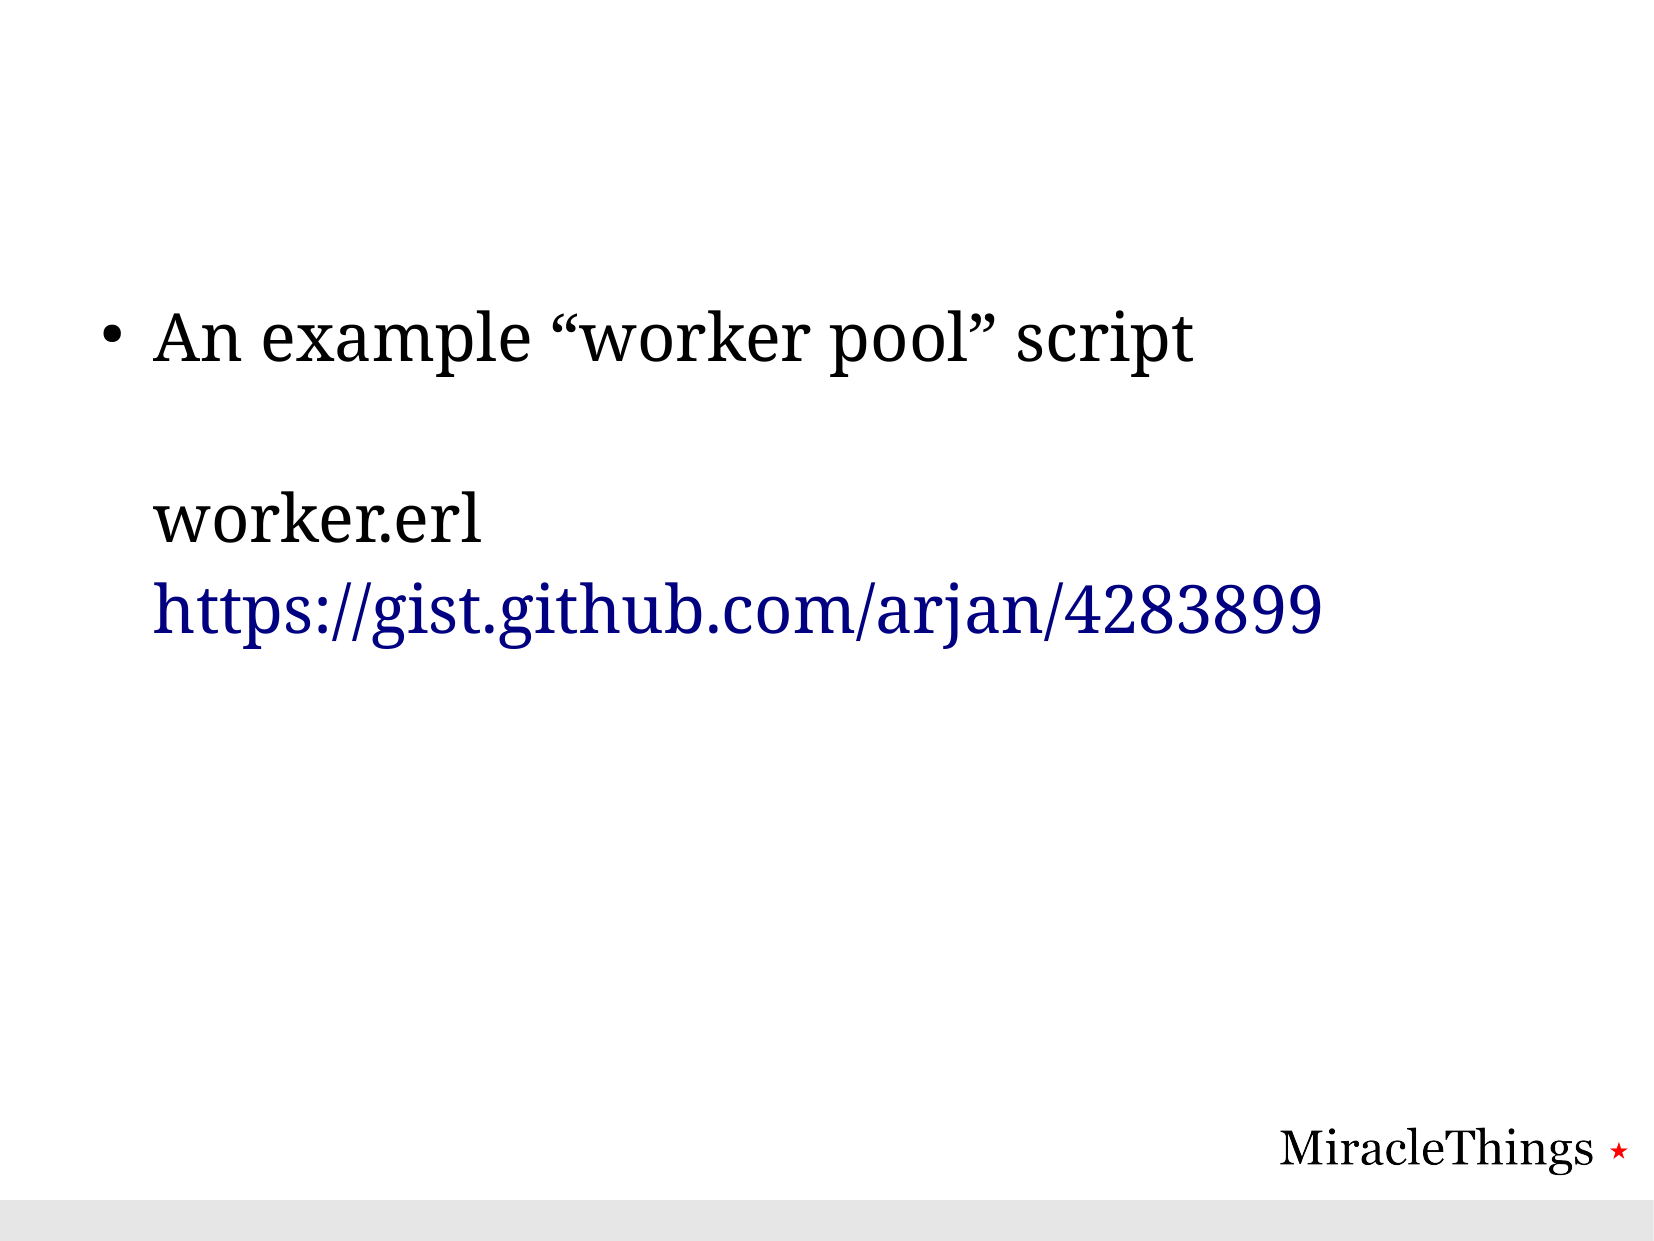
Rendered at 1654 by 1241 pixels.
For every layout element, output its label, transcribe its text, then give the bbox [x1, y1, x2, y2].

list An example “worker pool” script worker.erl https://gist.github.com/arjan/4283899 [82, 290, 1538, 1010]
picture [1248, 1054, 1654, 1200]
